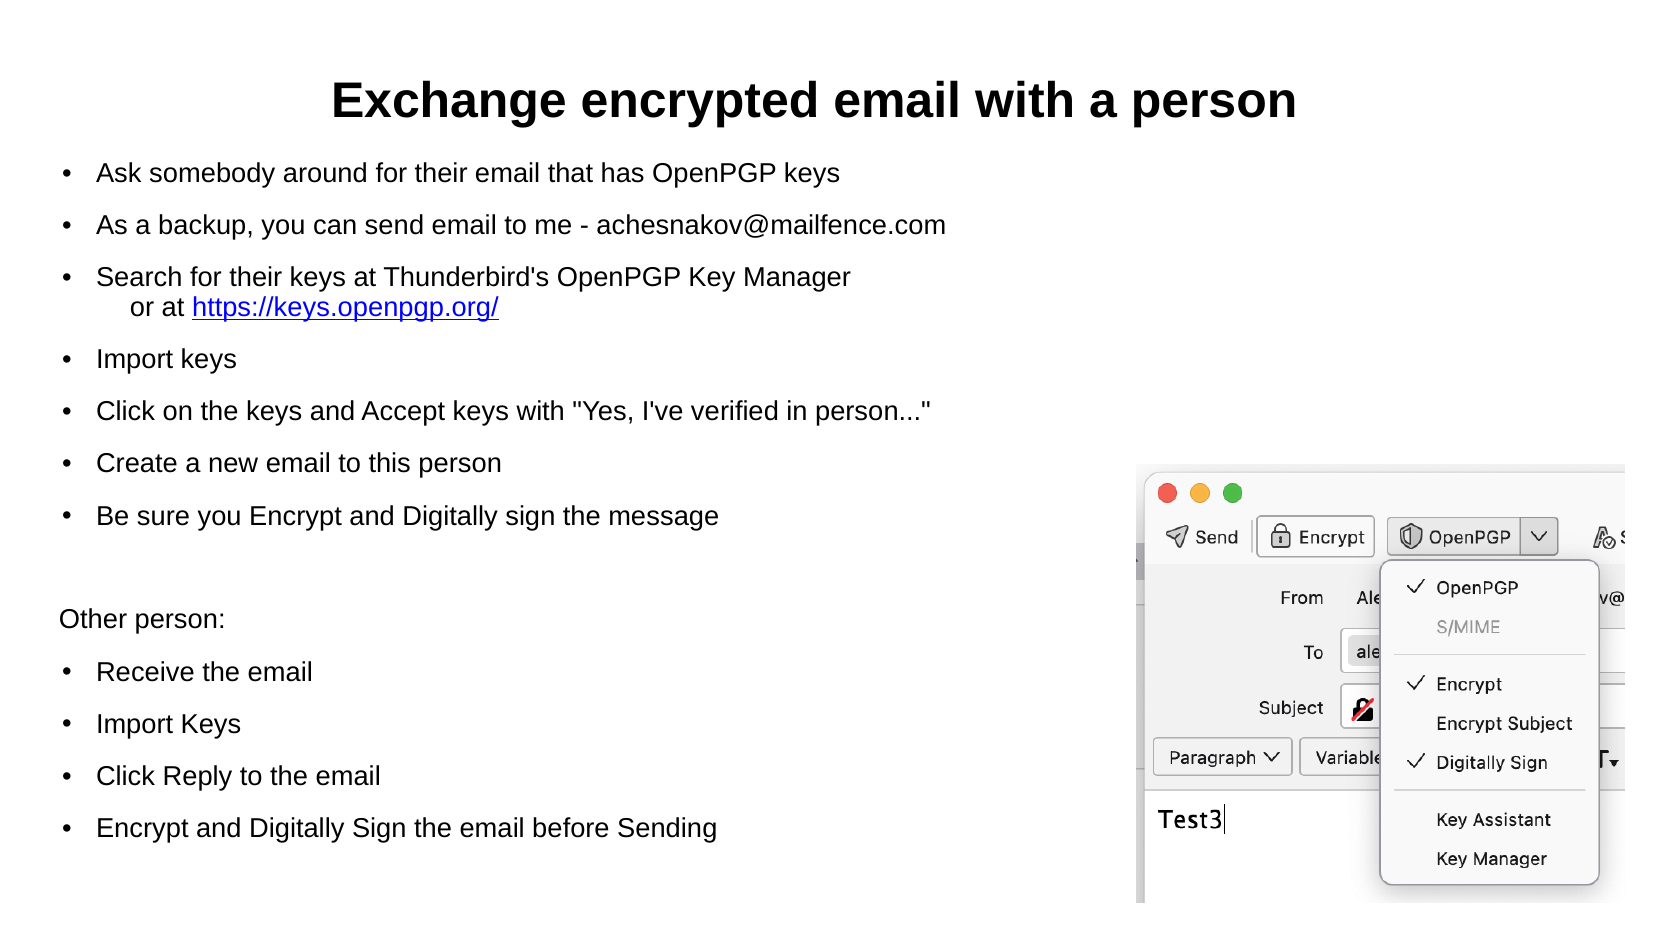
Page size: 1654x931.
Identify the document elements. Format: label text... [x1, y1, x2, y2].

picture [1136, 464, 1625, 903]
title Exchange encrypted email with a person [108, 42, 1521, 158]
list Ask somebody around for their email that has OpenPGP keys As a backup, you can send email to me - achesnakov@mailfence.com Search for their keys at Thunderbird's OpenPGP Key Manager or at https://keys.openpgp.org/ Import keys Click on the keys and Accept keys with "Yes, I've verified in person..." Create a new email to this person Be sure you Encrypt and Digitally sign the message Other person: Receive the email Import Keys Click Reply to the email Encrypt and Digitally Sign the email before Sending [58, 157, 1472, 848]
